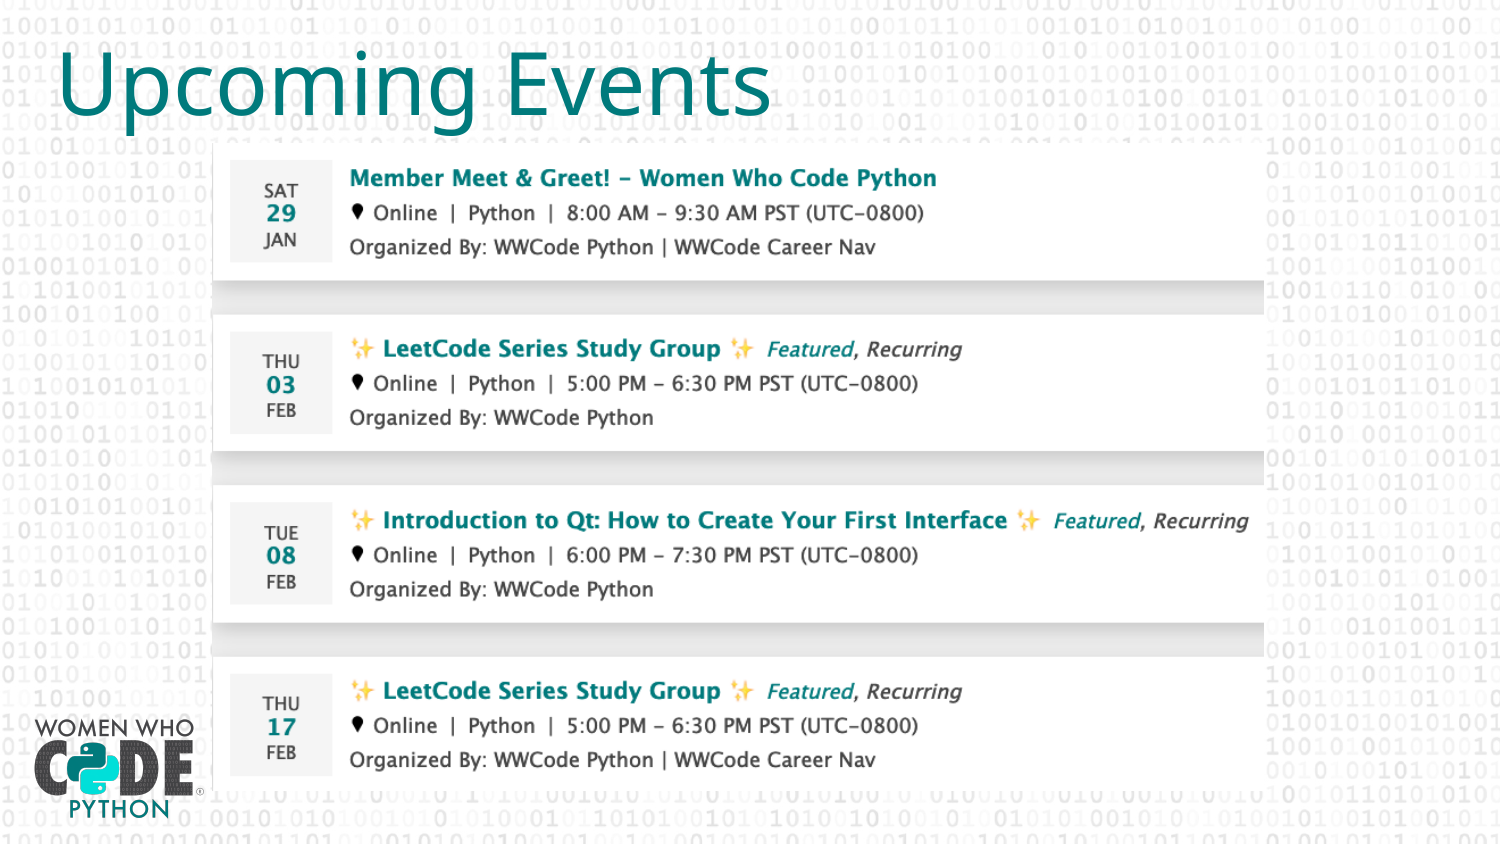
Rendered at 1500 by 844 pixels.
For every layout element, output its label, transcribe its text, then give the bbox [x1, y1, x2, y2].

text_box Upcoming Events [40, 13, 871, 154]
picture [0, 0, 1500, 844]
